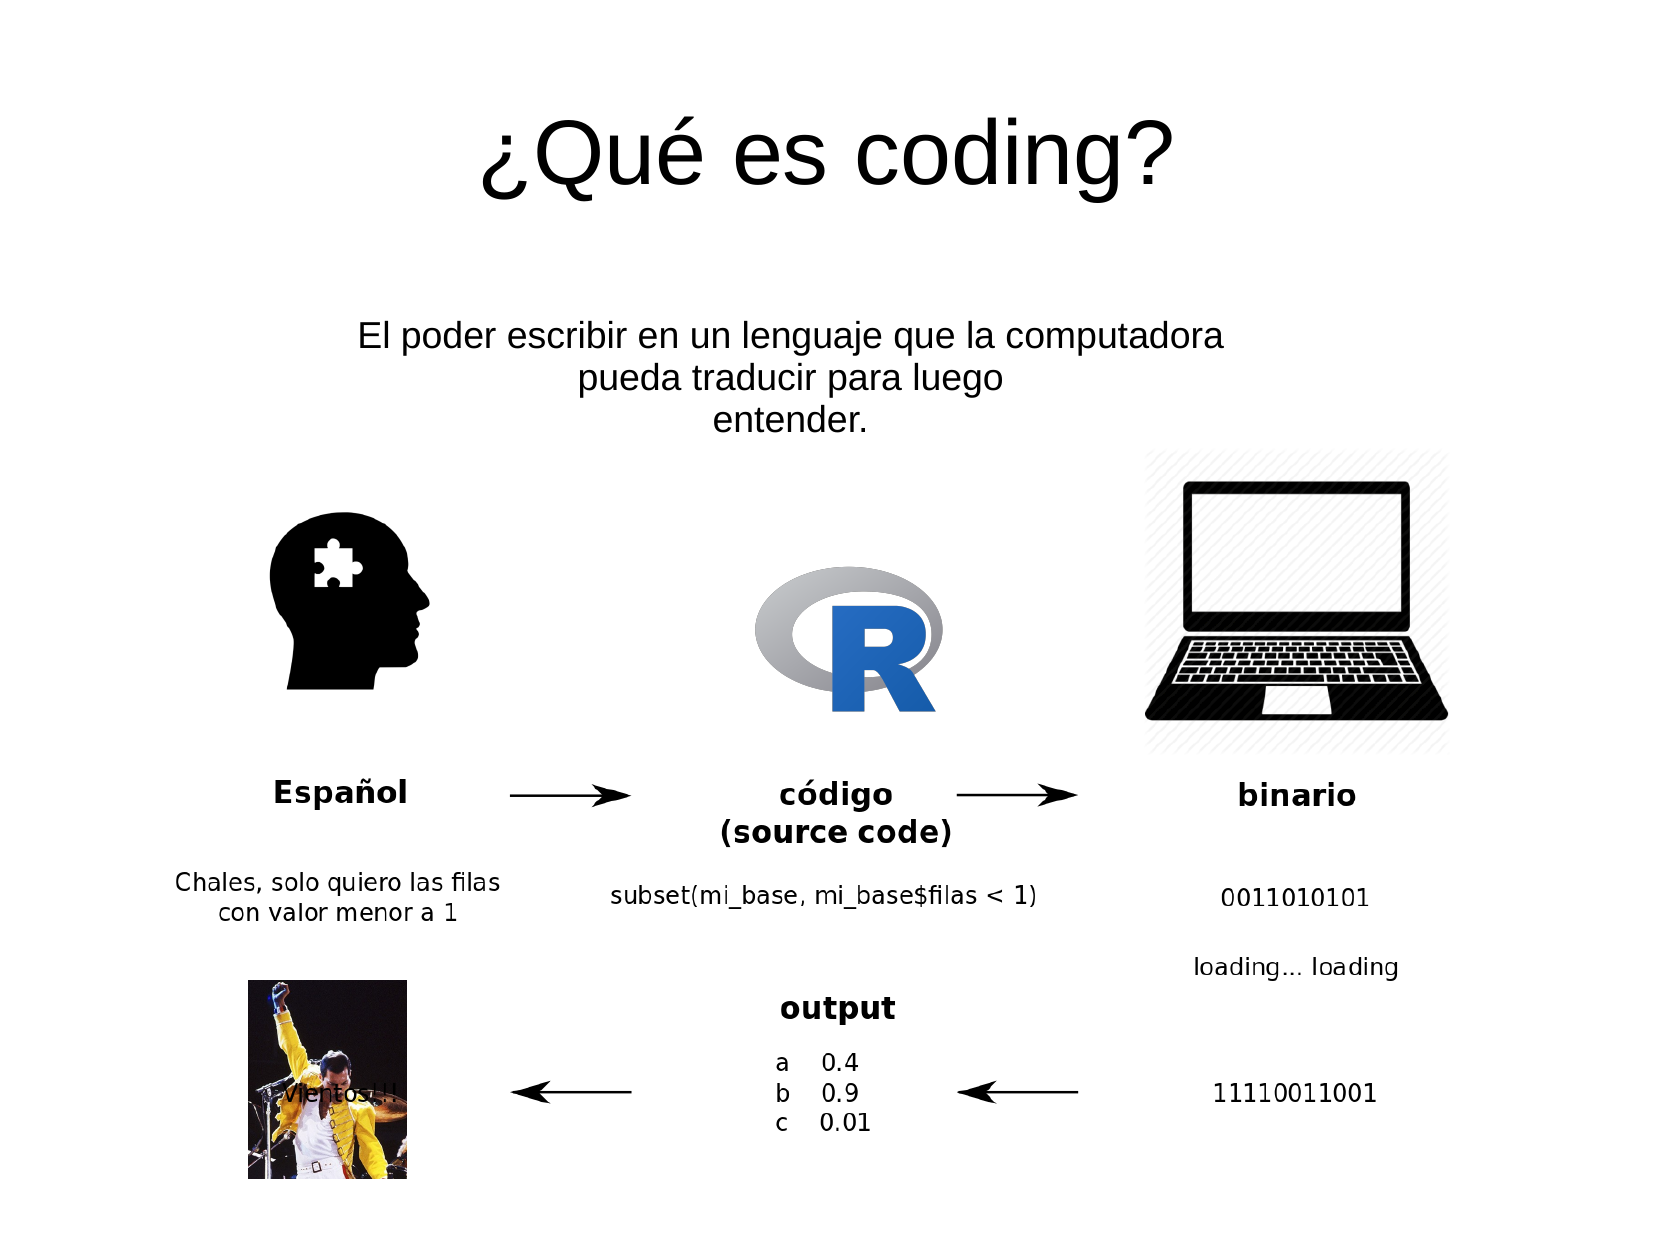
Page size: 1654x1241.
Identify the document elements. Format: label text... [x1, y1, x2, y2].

title ¿Qué es coding? [82, 49, 1571, 257]
picture [165, 442, 1464, 1205]
text_box El poder escribir en un lenguaje que la computadora pueda traducir para luego entender. [342, 307, 1312, 442]
